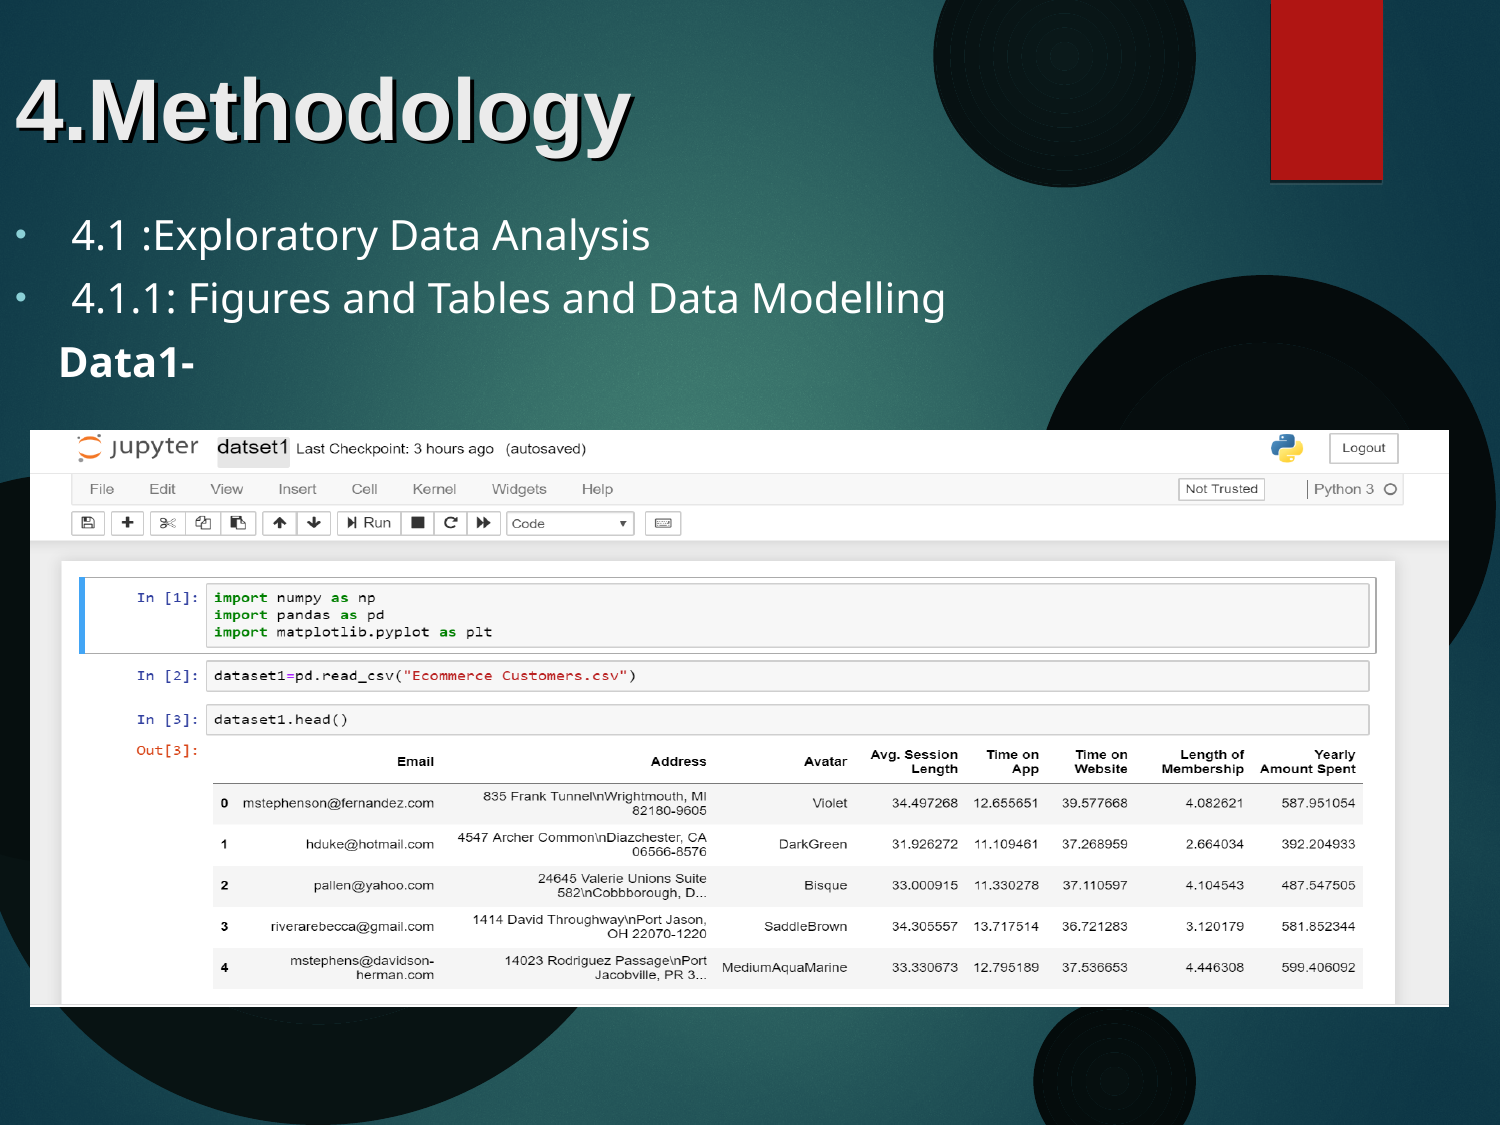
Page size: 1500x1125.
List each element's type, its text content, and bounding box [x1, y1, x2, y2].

list 4.1 :Exploratory Data Analysis 4.1.1: Figures and Tables and Data Modelling Data1- [0, 201, 1351, 1006]
title 4.Methodology [0, 45, 1351, 201]
picture [30, 430, 1449, 1007]
